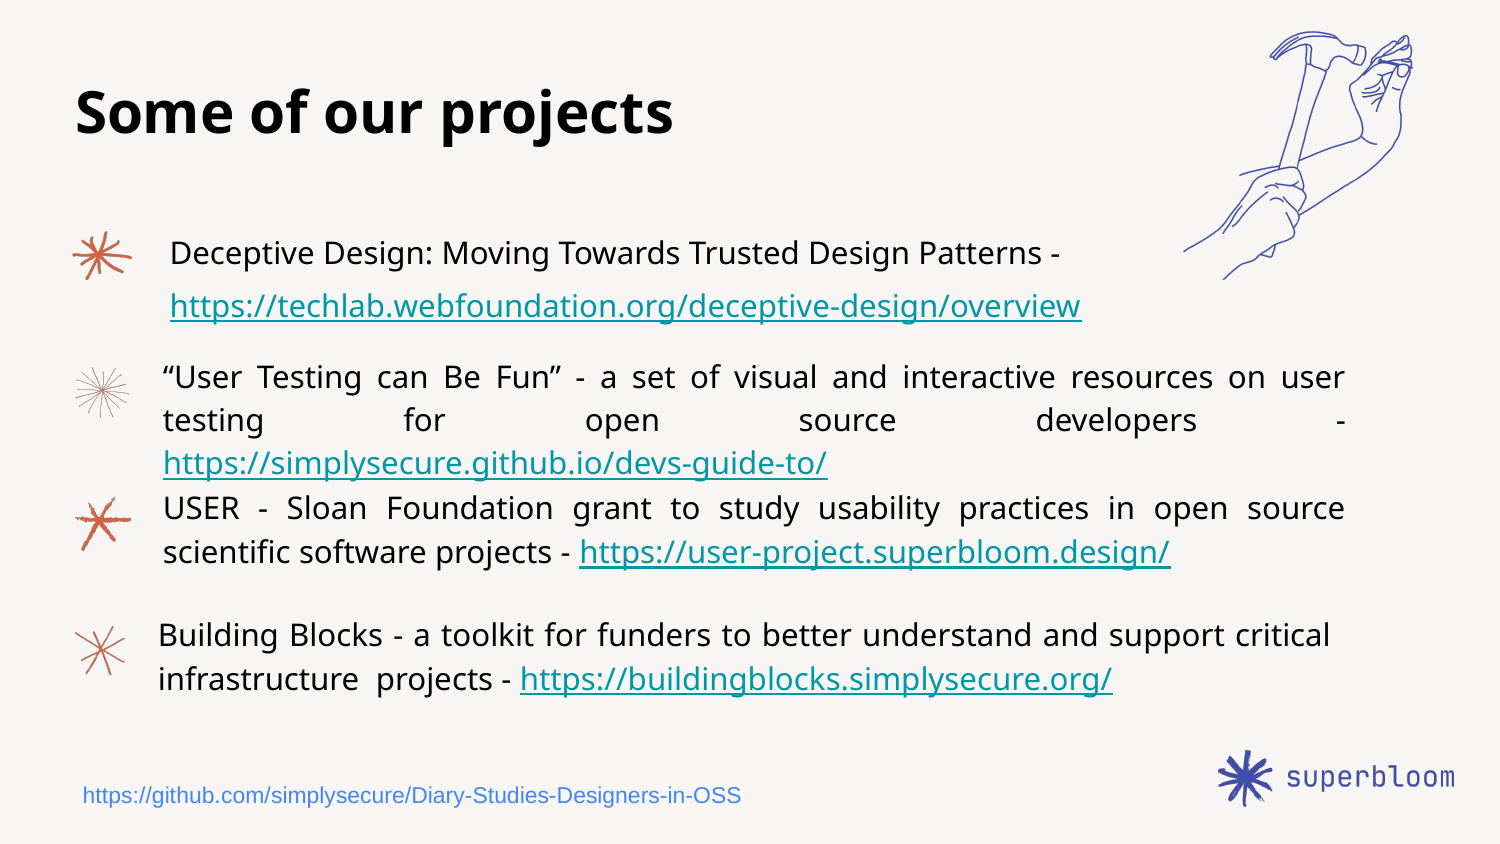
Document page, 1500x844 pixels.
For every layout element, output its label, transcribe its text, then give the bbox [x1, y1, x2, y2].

text_box Deceptive Design: Moving Towards Trusted Design Patterns - https://techlab.webfoundation.org/deceptive-design/overview [154, 213, 1369, 344]
picture [75, 497, 131, 551]
picture [75, 367, 129, 418]
picture [72, 231, 132, 280]
text_box Building Blocks - a toolkit for funders to better understand and support critical infrastructure projects - https://buildingblocks.simplysecure.org/ [142, 594, 1348, 717]
picture [1218, 750, 1454, 807]
text_box https://github.com/simplysecure/Diary-Studies-Designers-in-OSS [67, 765, 786, 824]
text_box Some of our projects [0, 0, 1350, 155]
text_box “User Testing can Be Fun” - a set of visual and interactive resources on user testing for open source developers - https://simplysecure.github.io/devs-guide-to/ [147, 336, 1362, 468]
picture [1183, 31, 1413, 280]
text_box USER - Sloan Foundation grant to study usability practices in open source scientific software projects - https://user-project.superbloom.design/ [147, 468, 1362, 591]
picture [75, 626, 125, 675]
